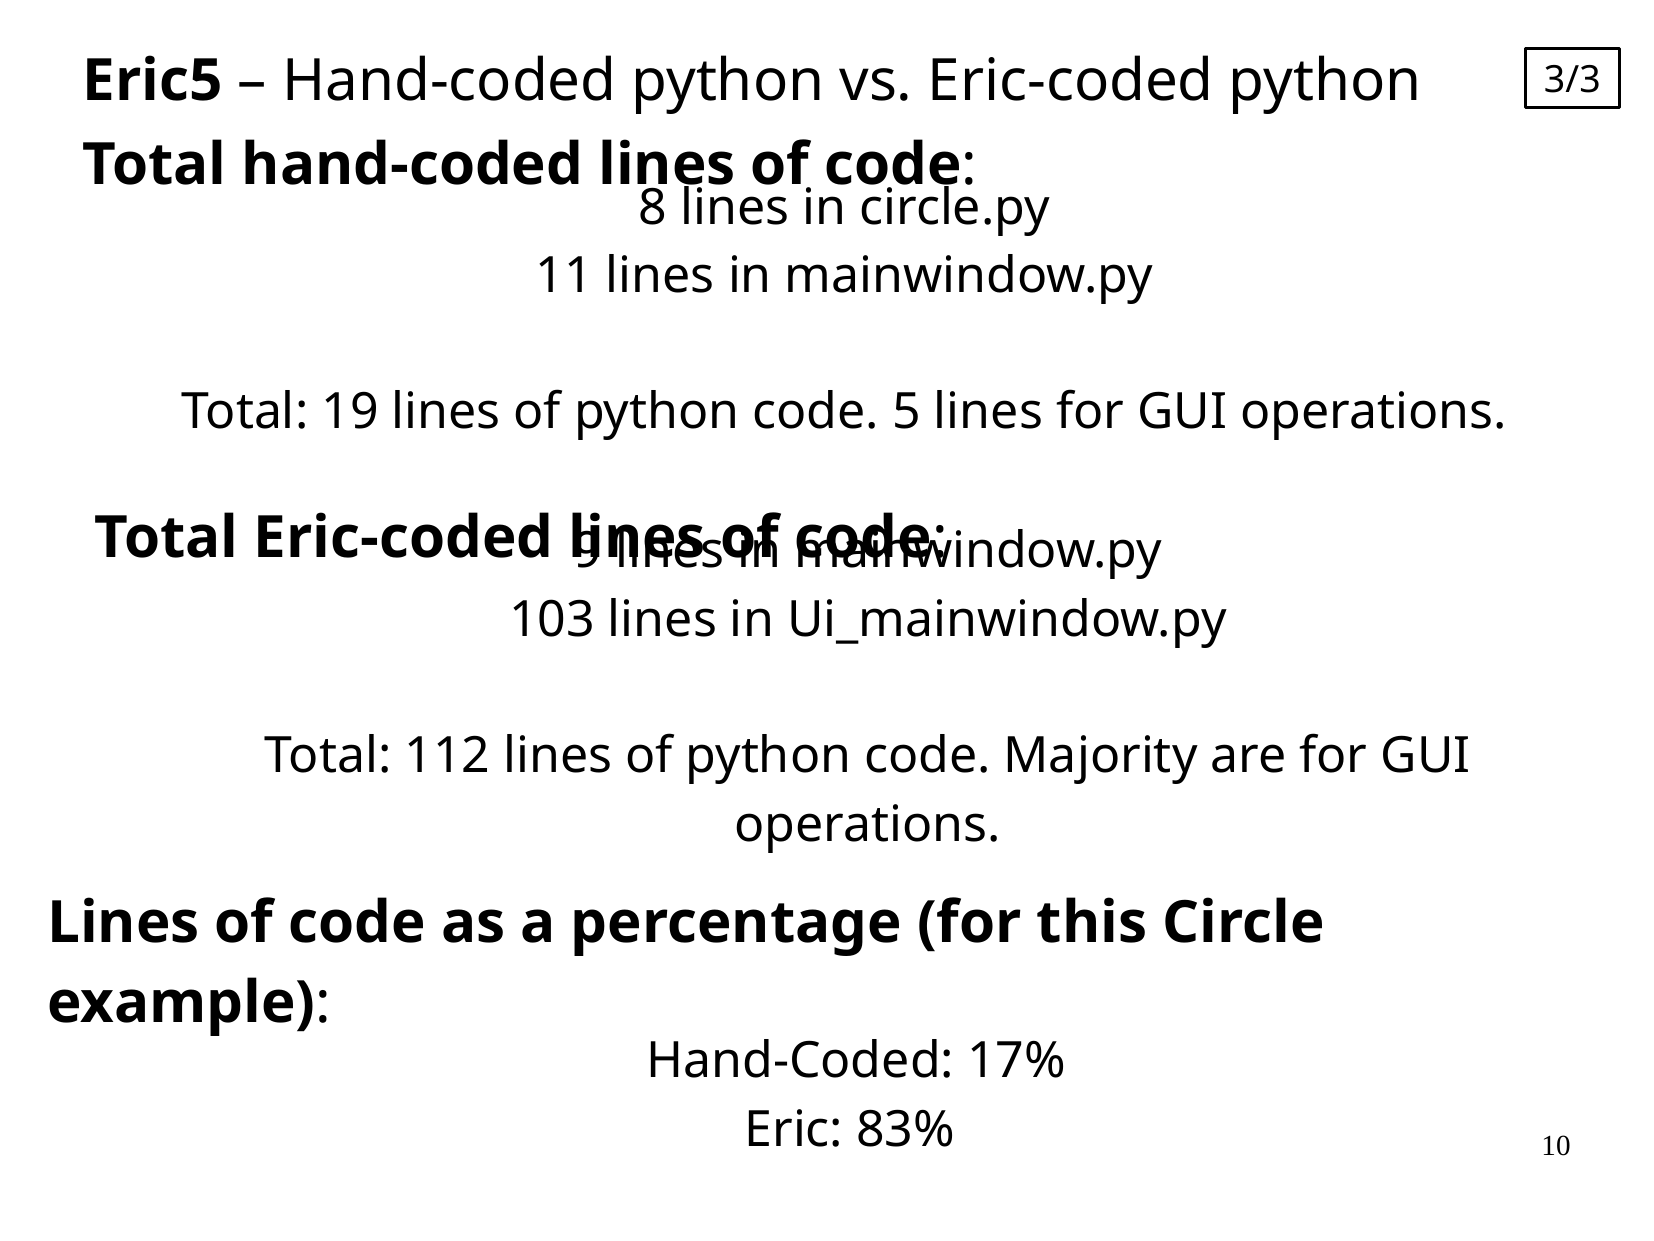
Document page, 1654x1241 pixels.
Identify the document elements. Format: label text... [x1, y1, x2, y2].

title Eric5 – Hand-coded python vs. Eric-coded python [82, 39, 1571, 116]
title Hand-Coded: 17% Eric: 83% [94, 1015, 1583, 1170]
title Total Eric-coded lines of code: [94, 496, 1583, 573]
text_box 3/3 [1525, 48, 1620, 108]
title Lines of code as a percentage (for this Circle example): [47, 921, 1619, 998]
title Total hand-coded lines of code: [82, 124, 1571, 177]
title 8 lines in circle.py 11 lines in mainwindow.py Total: 19 lines of python code. 5 lines for GUI operations. [82, 177, 1571, 438]
title 9 lines in mainwindow.py 103 lines in Ui_mainwindow.py Total: 112 lines of python code. Majority are for GUI operations. [106, 555, 1595, 816]
